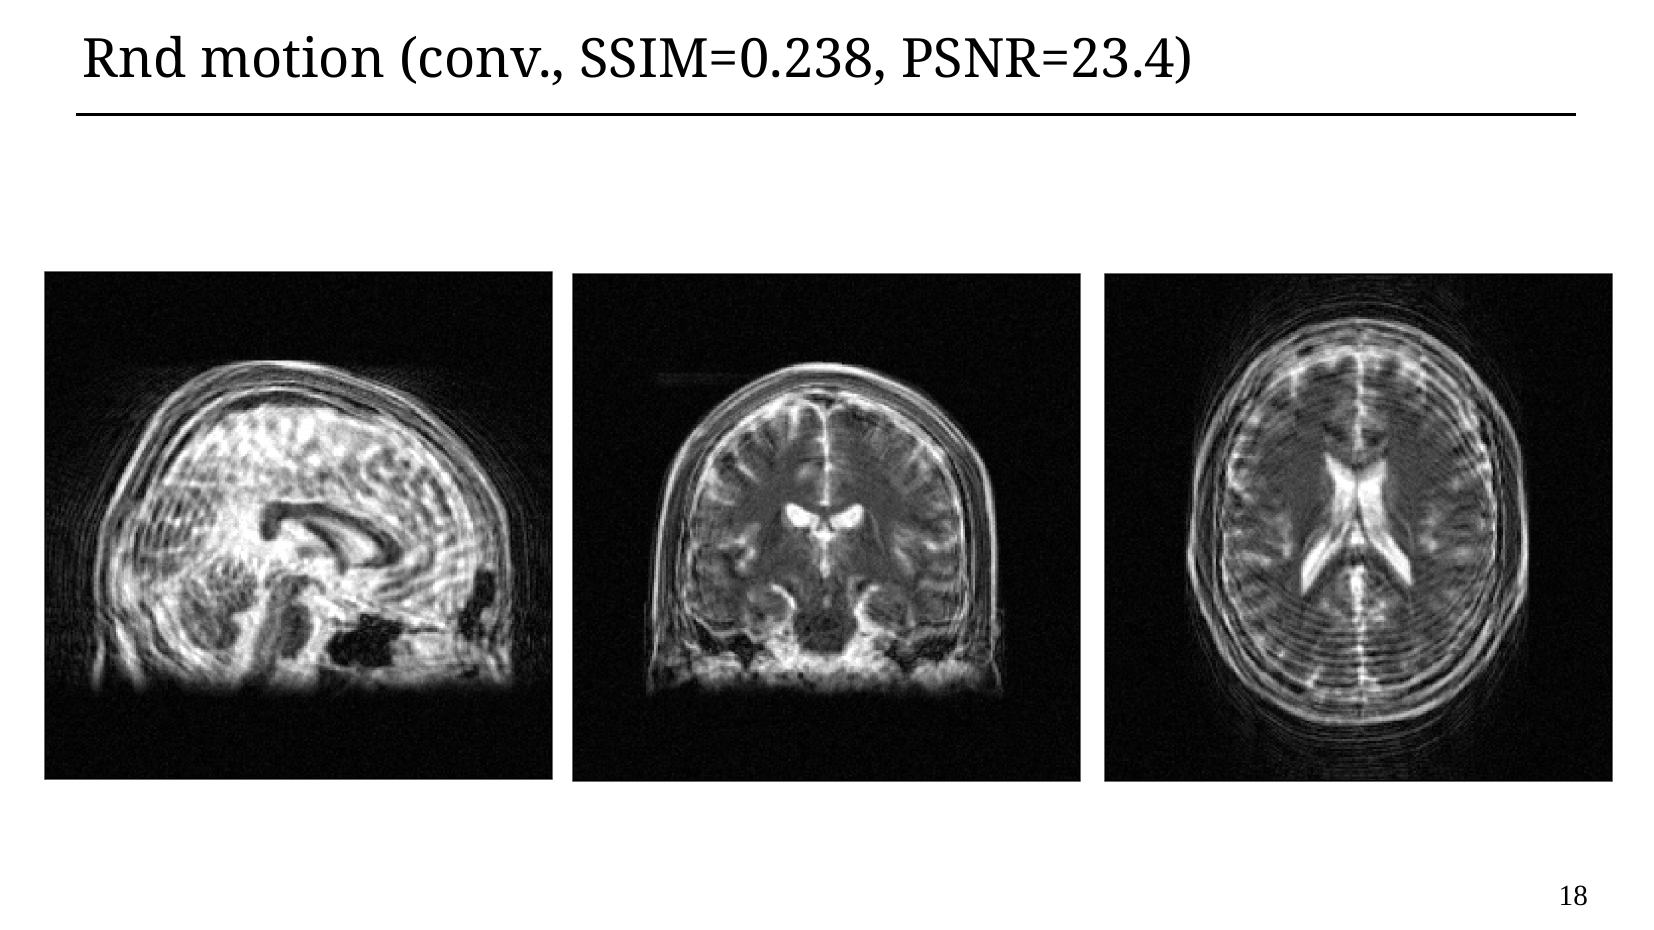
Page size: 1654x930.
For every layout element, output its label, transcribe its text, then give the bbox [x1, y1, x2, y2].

title Rnd motion (conv., SSIM=0.238, PSNR=23.4) [82, 7, 1571, 105]
picture [24, 258, 1625, 801]
